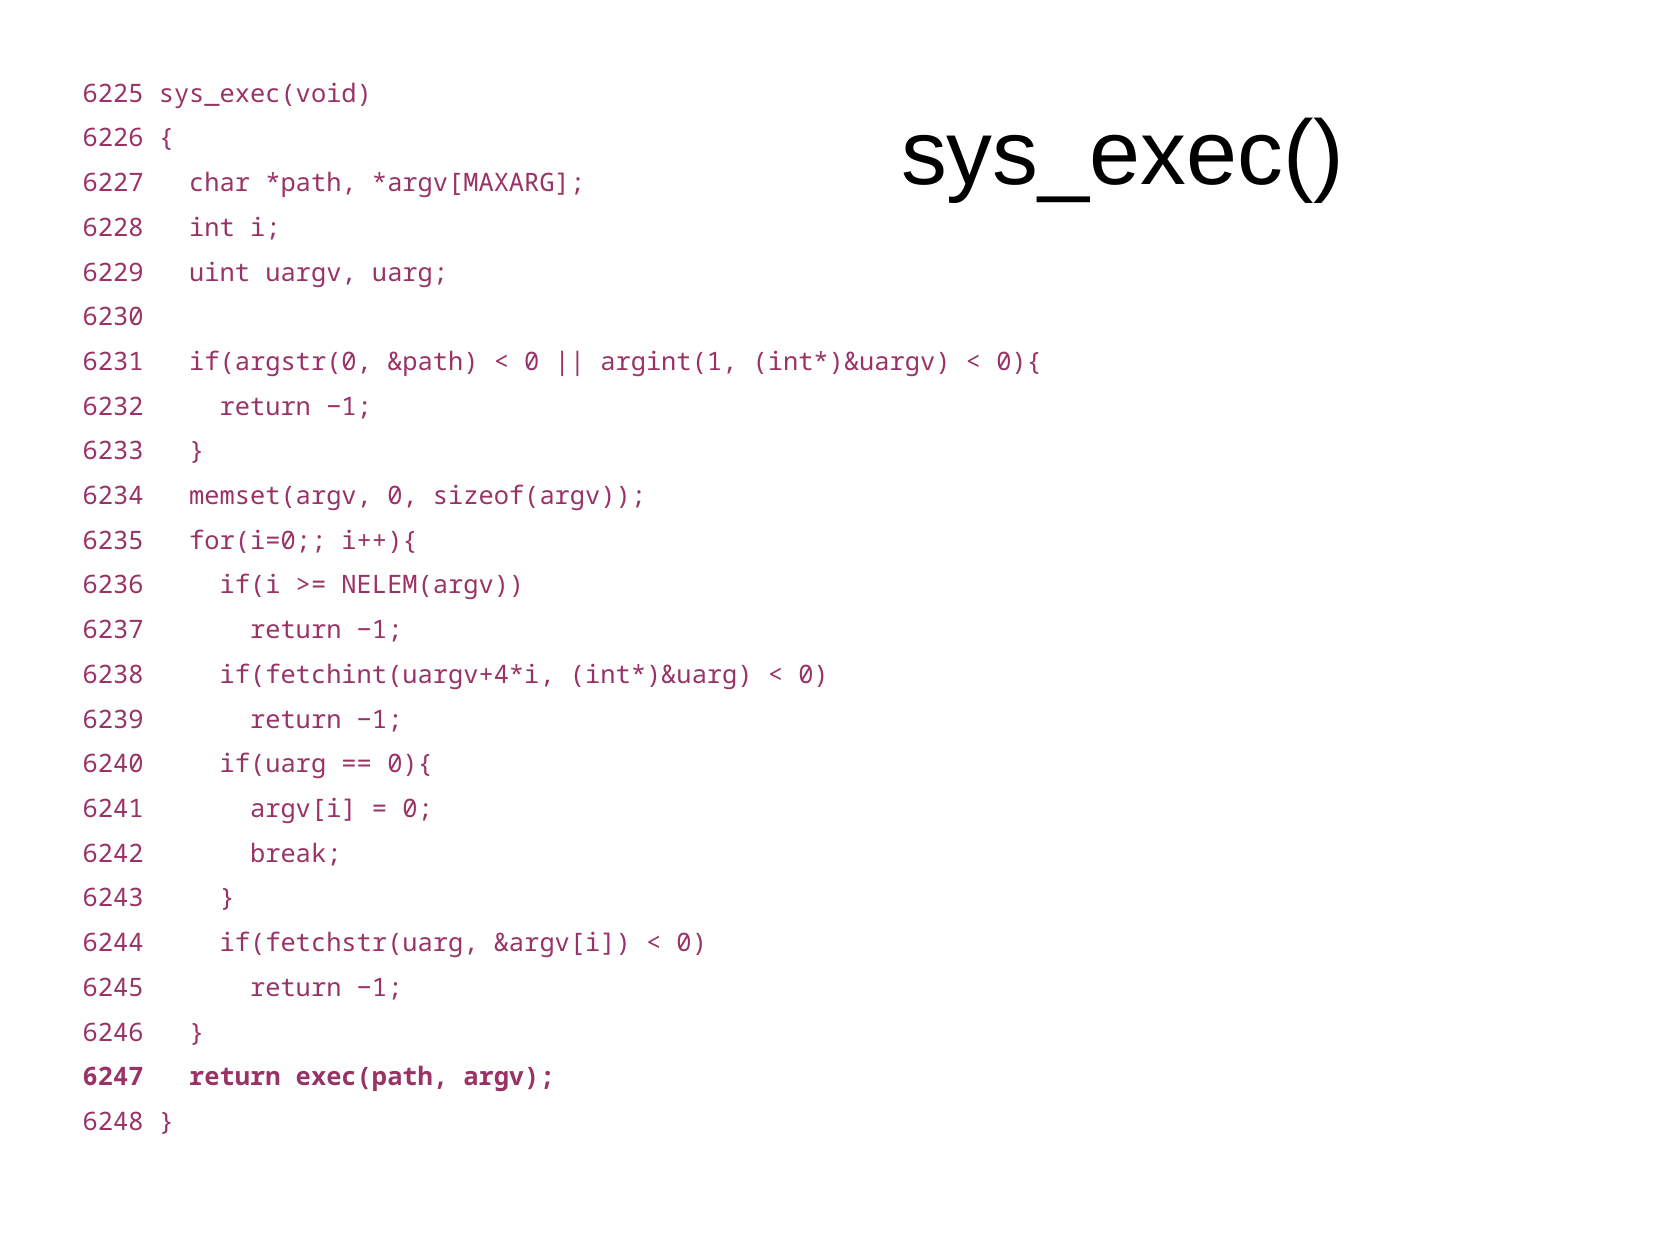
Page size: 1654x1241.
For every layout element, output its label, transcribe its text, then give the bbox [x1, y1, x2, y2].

title sys_exec() [675, 49, 1571, 257]
list 6225 sys_exec(void) 6226 { 6227 char *path, *argv[MAXARG]; 6228 int i; 6229 uint uargv, uarg; 6230 6231 if(argstr(0, &path) < 0 || argint(1, (int*)&uargv) < 0){ 6232 return −1; 6233 } 6234 memset(argv, 0, sizeof(argv)); 6235 for(i=0;; i++){ 6236 if(i >= NELEM(argv)) 6237 return −1; 6238 if(fetchint(uargv+4*i, (int*)&uarg) < 0) 6239 return −1; 6240 if(uarg == 0){ 6241 argv[i] = 0; 6242 break; 6243 } 6244 if(fetchstr(uarg, &argv[i]) < 0) 6245 return −1; 6246 } 6247 return exec(path, argv); 6248 } [82, 75, 1571, 1163]
